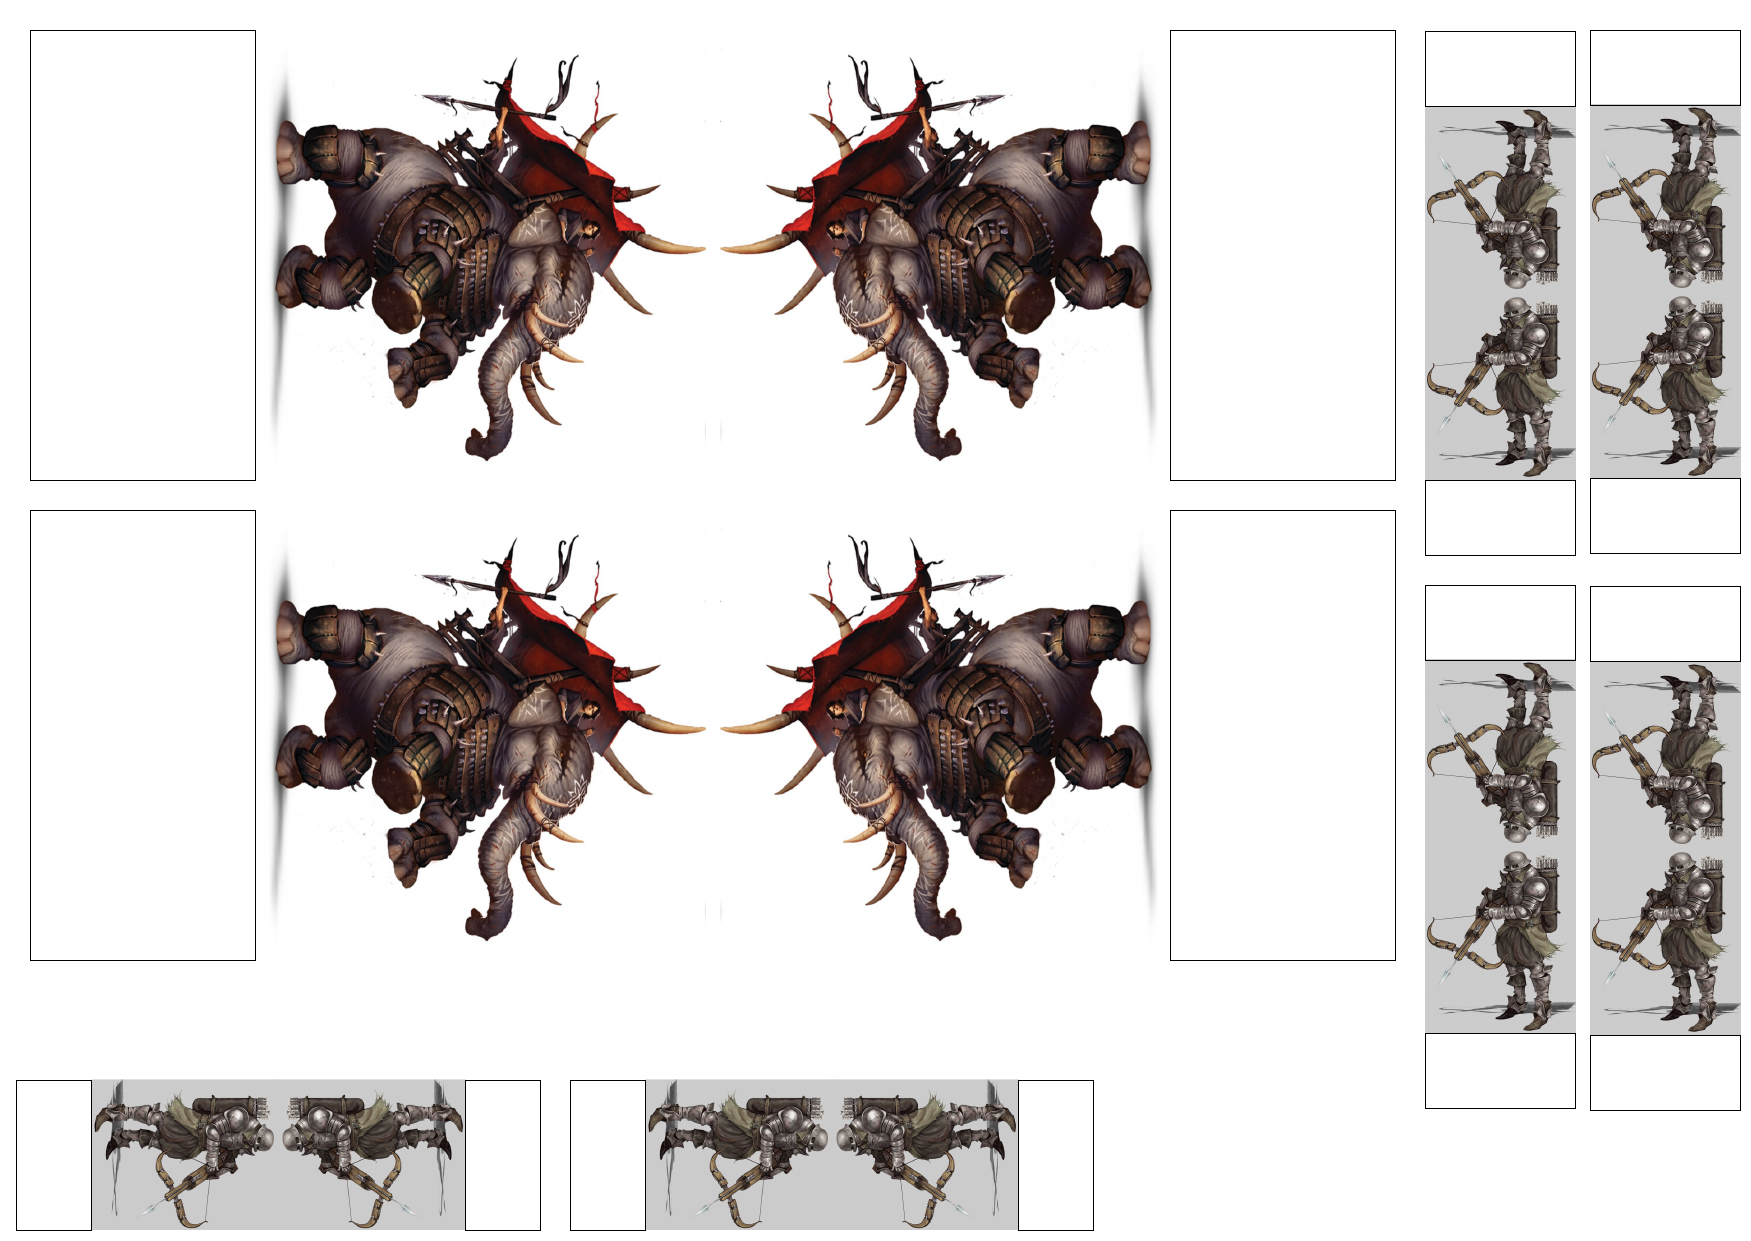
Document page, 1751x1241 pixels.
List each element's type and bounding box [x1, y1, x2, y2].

picture [1425, 107, 1576, 480]
picture [1590, 662, 1741, 1035]
picture [92, 1080, 465, 1231]
picture [720, 509, 1171, 961]
picture [256, 510, 706, 961]
picture [256, 30, 706, 481]
picture [646, 1080, 1018, 1231]
picture [1590, 106, 1741, 478]
picture [720, 29, 1171, 481]
picture [1425, 661, 1576, 1033]
